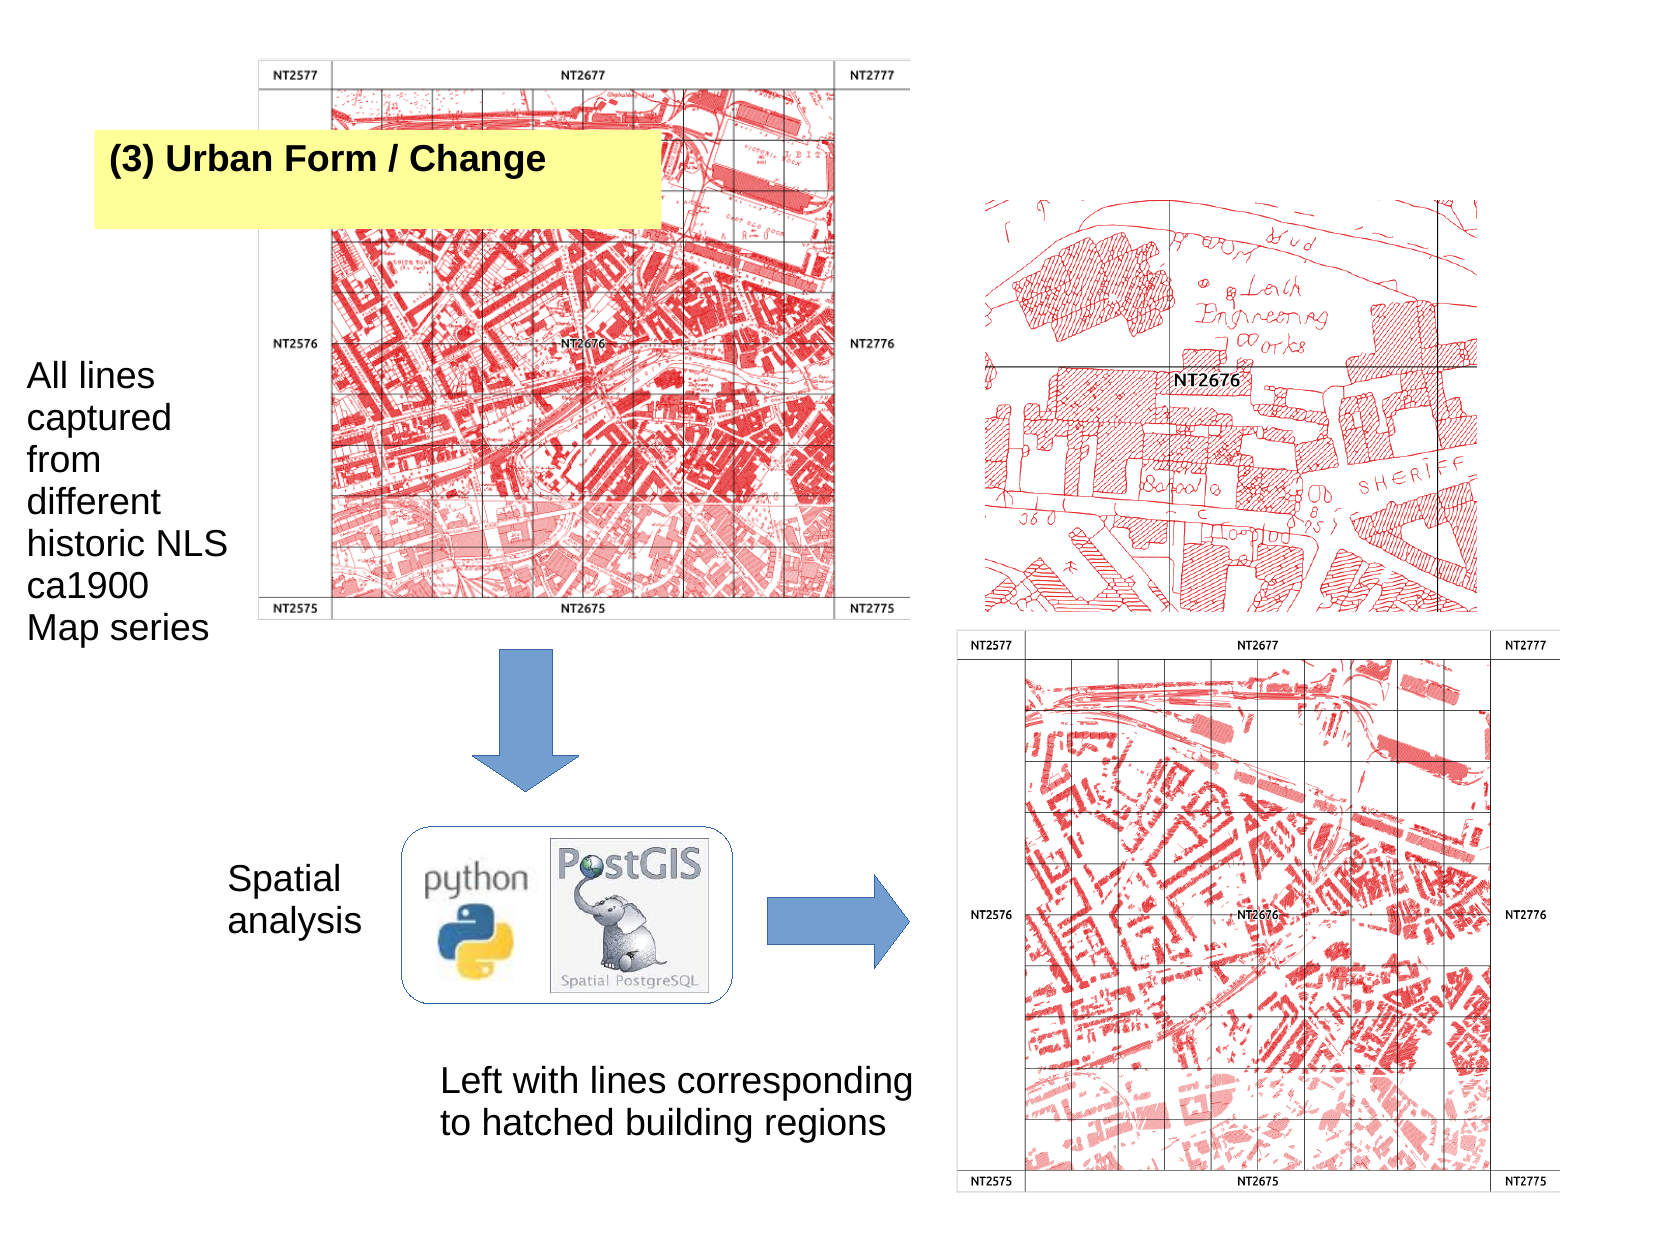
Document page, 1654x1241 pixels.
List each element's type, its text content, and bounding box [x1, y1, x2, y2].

text_box Left with lines corresponding to hatched building regions [425, 1052, 945, 1193]
picture [550, 838, 709, 993]
picture [956, 629, 1560, 1193]
text_box [767, 874, 910, 969]
text_box (3) Urban Form / Change [94, 129, 662, 229]
text_box Spatial analysis [212, 850, 390, 963]
picture [985, 200, 1477, 612]
text_box All lines captured from different historic NLS ca1900 Map series [11, 347, 249, 657]
text_box [472, 649, 579, 792]
picture [413, 855, 539, 981]
picture [258, 58, 910, 620]
